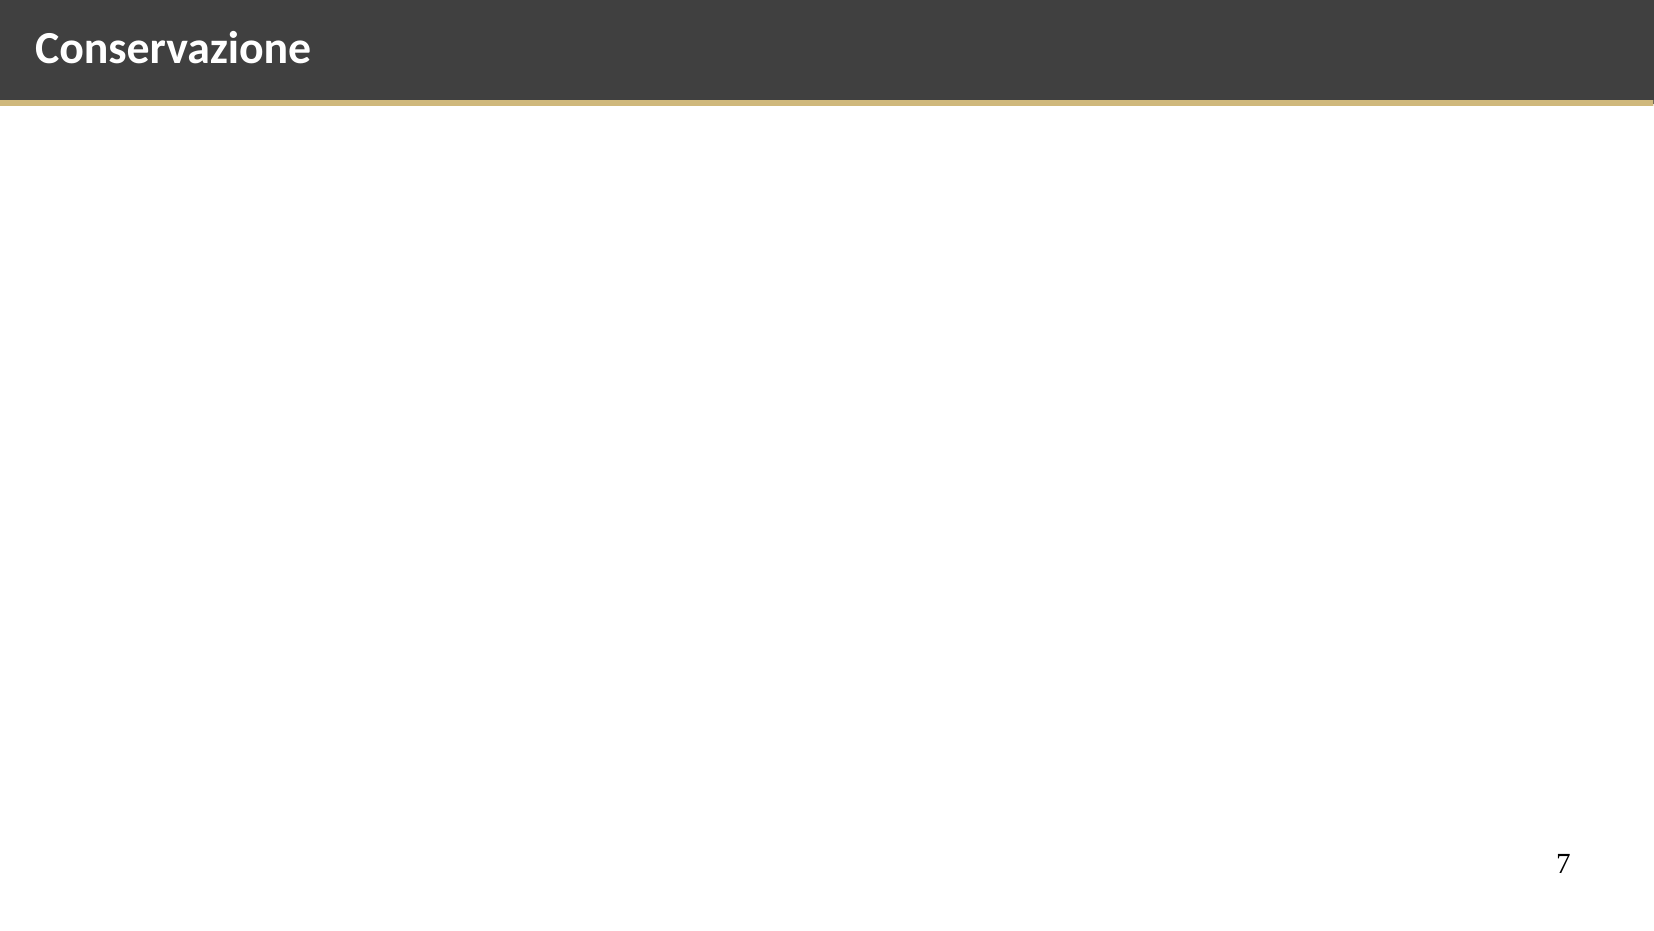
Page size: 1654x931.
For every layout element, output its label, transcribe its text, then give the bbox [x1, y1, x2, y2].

text_box Conservazione [0, 0, 1654, 100]
